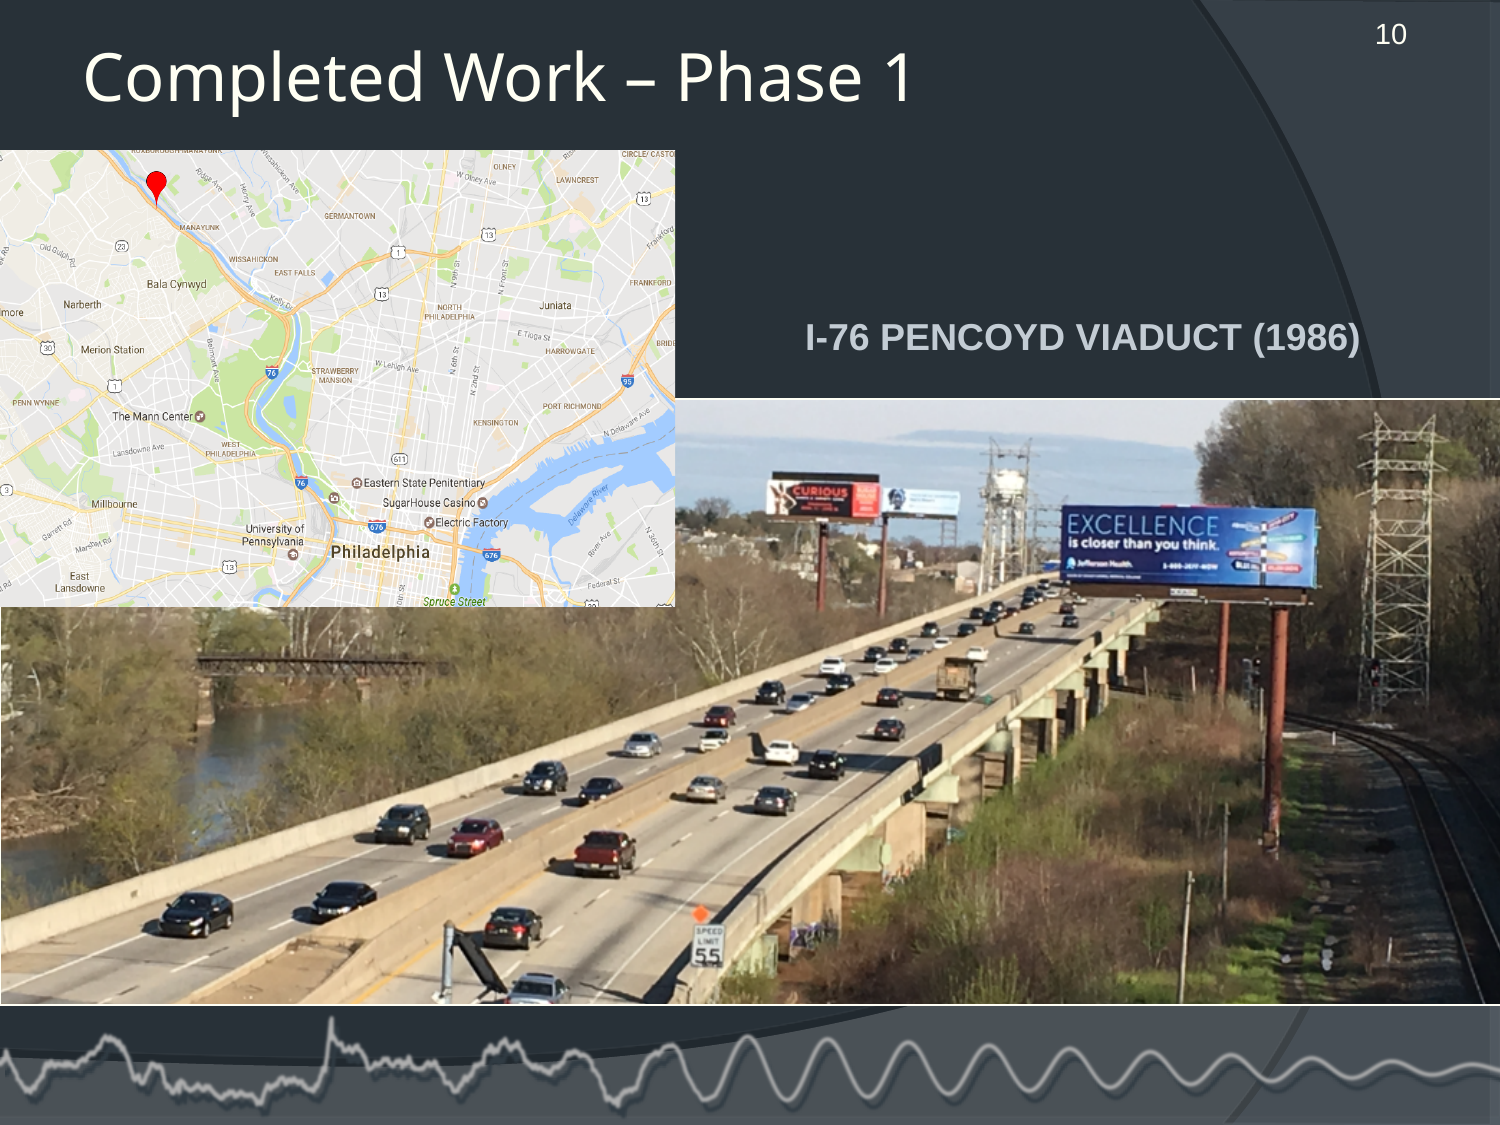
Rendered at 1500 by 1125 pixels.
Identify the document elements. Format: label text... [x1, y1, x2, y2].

picture [0, 1006, 1500, 1125]
text_box <number> [1374, 0, 1500, 60]
text_box I-76 PENCOYD VIADUCT (1986) [747, 312, 1430, 365]
text_box [146, 171, 167, 210]
title Completed Work – Phase 1 [75, 24, 1426, 125]
picture [0, 149, 1500, 1005]
